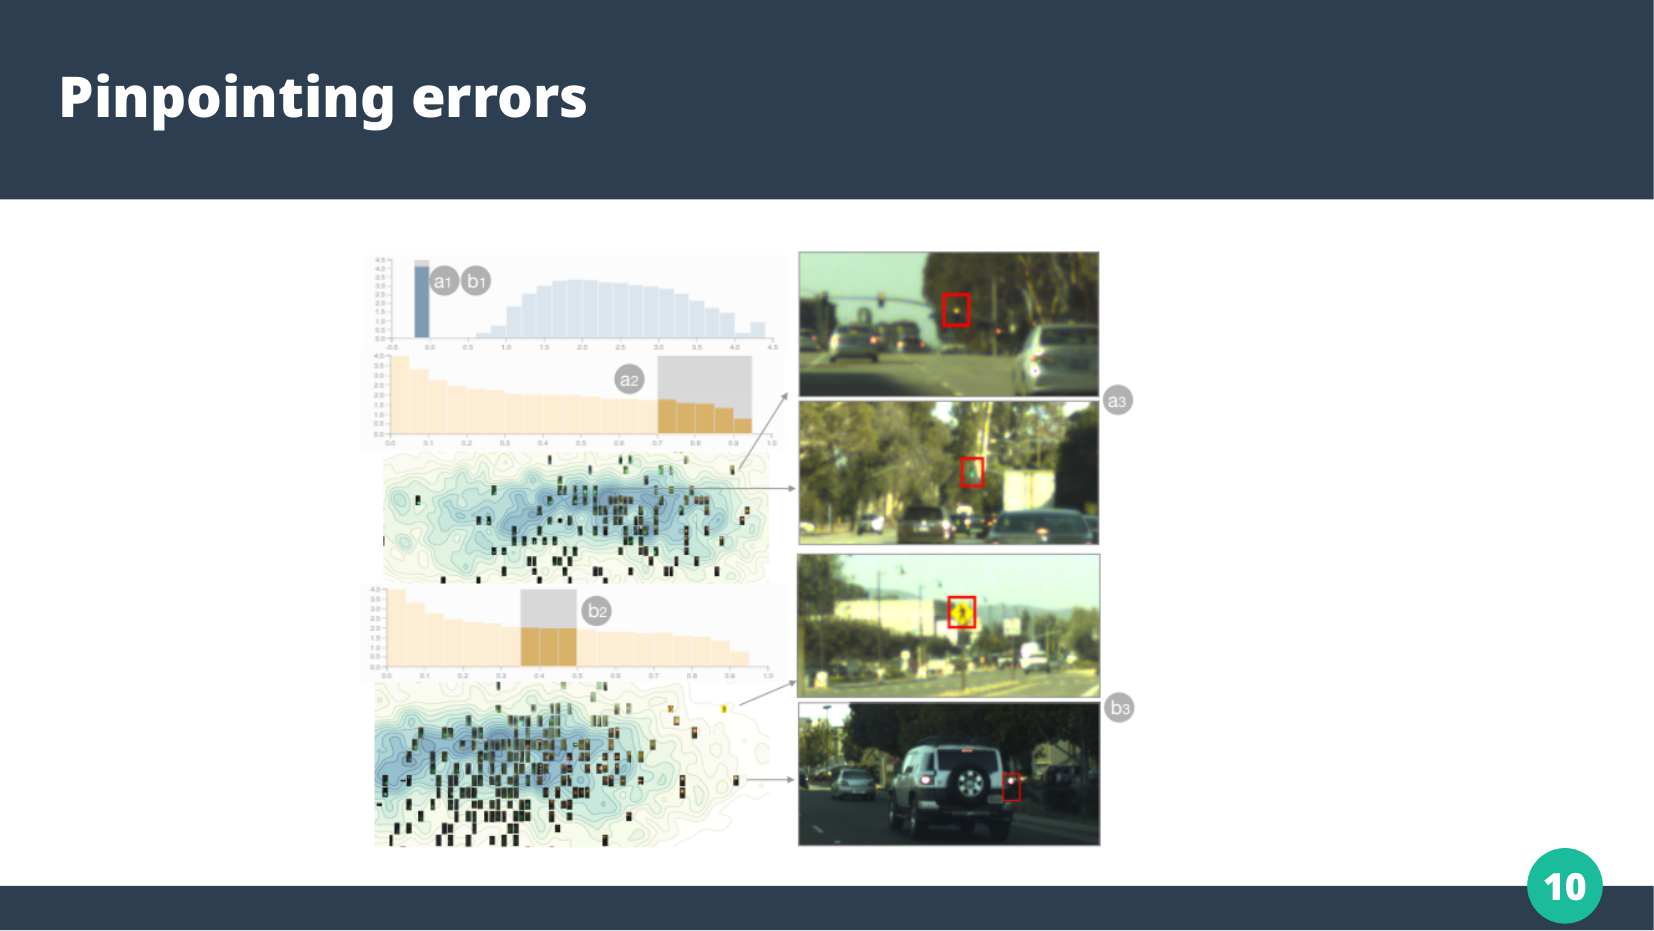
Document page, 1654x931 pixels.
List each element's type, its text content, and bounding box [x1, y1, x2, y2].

title Pinpointing errors [59, 37, 1595, 155]
picture [346, 223, 1163, 862]
